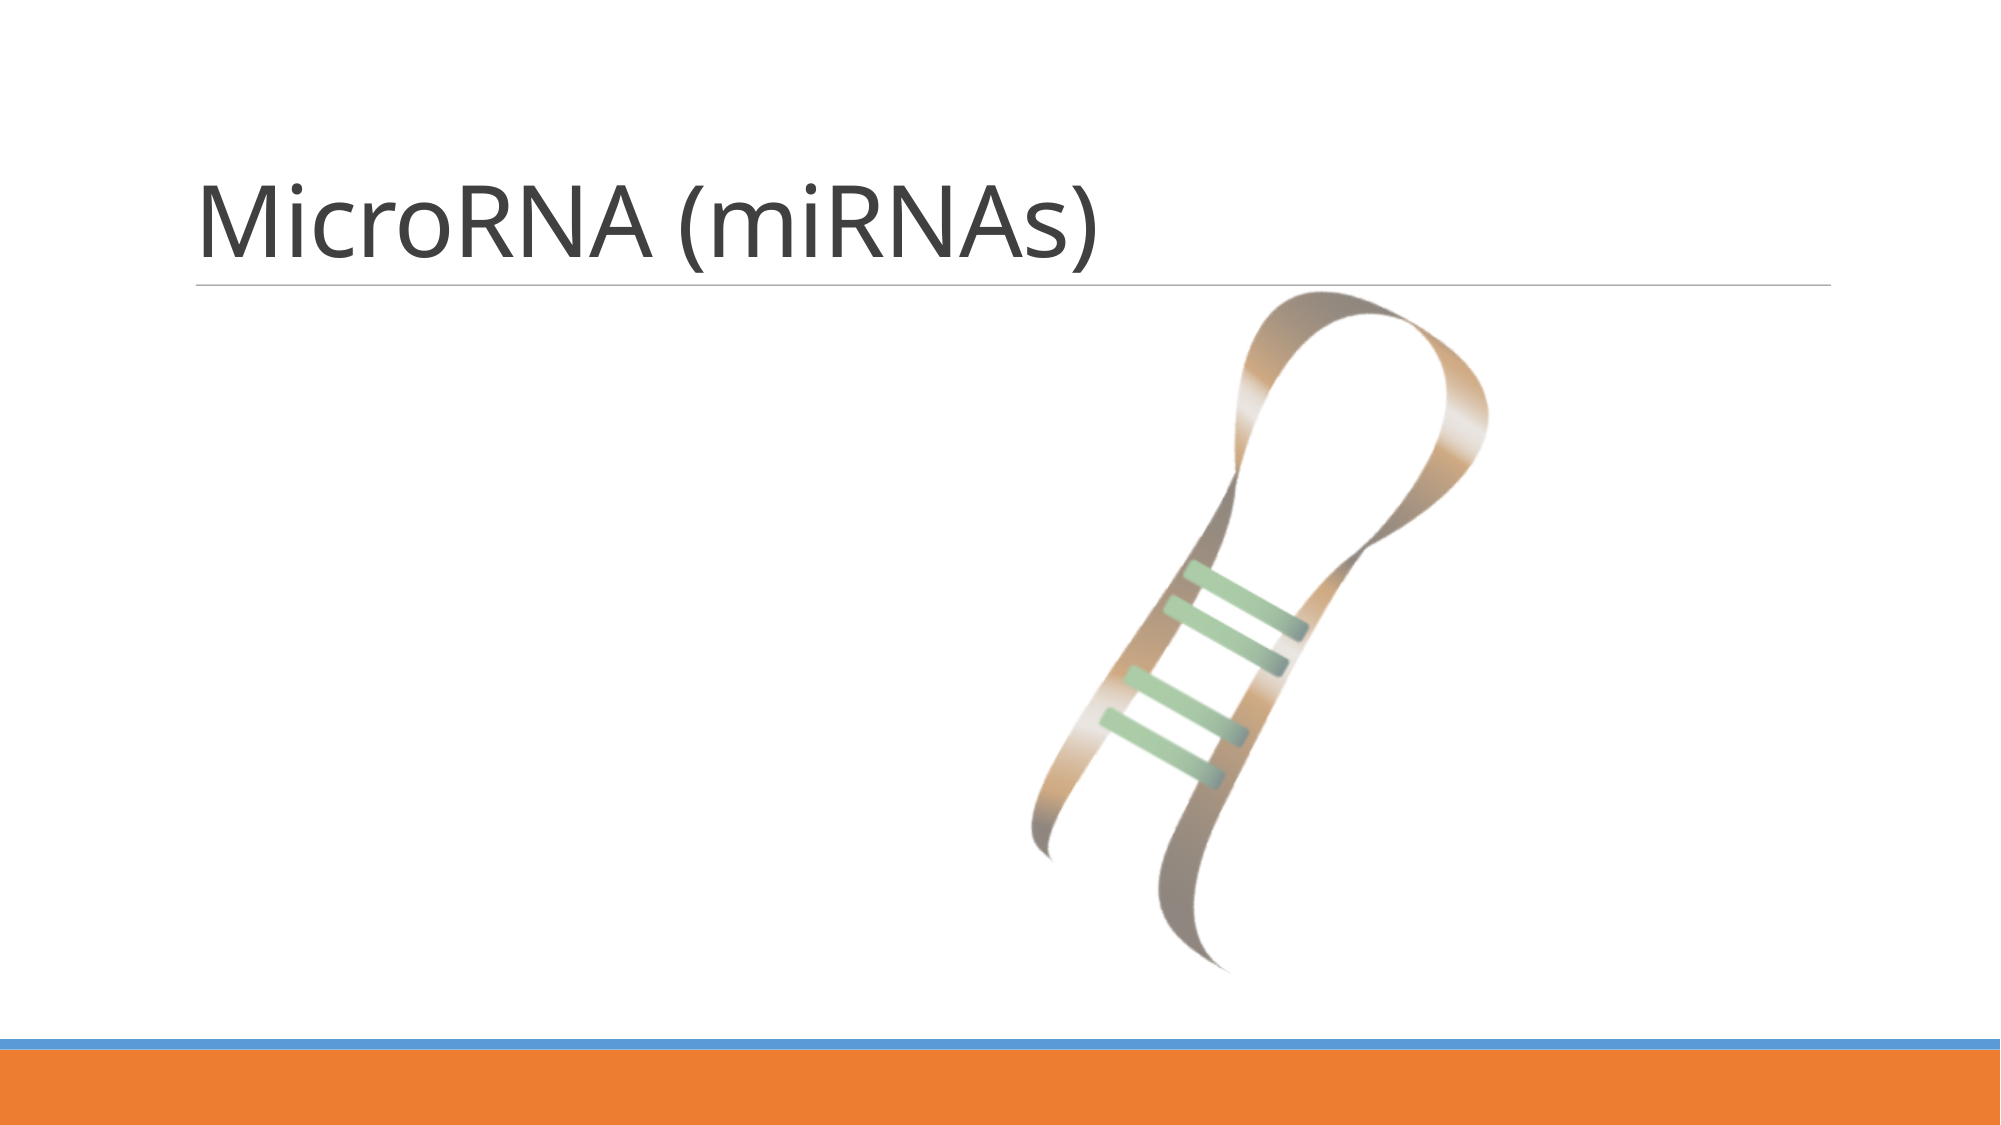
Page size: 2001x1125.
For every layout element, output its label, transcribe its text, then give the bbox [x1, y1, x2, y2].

title MicroRNA (miRNAs) [180, 47, 1830, 285]
picture [974, 257, 1555, 975]
